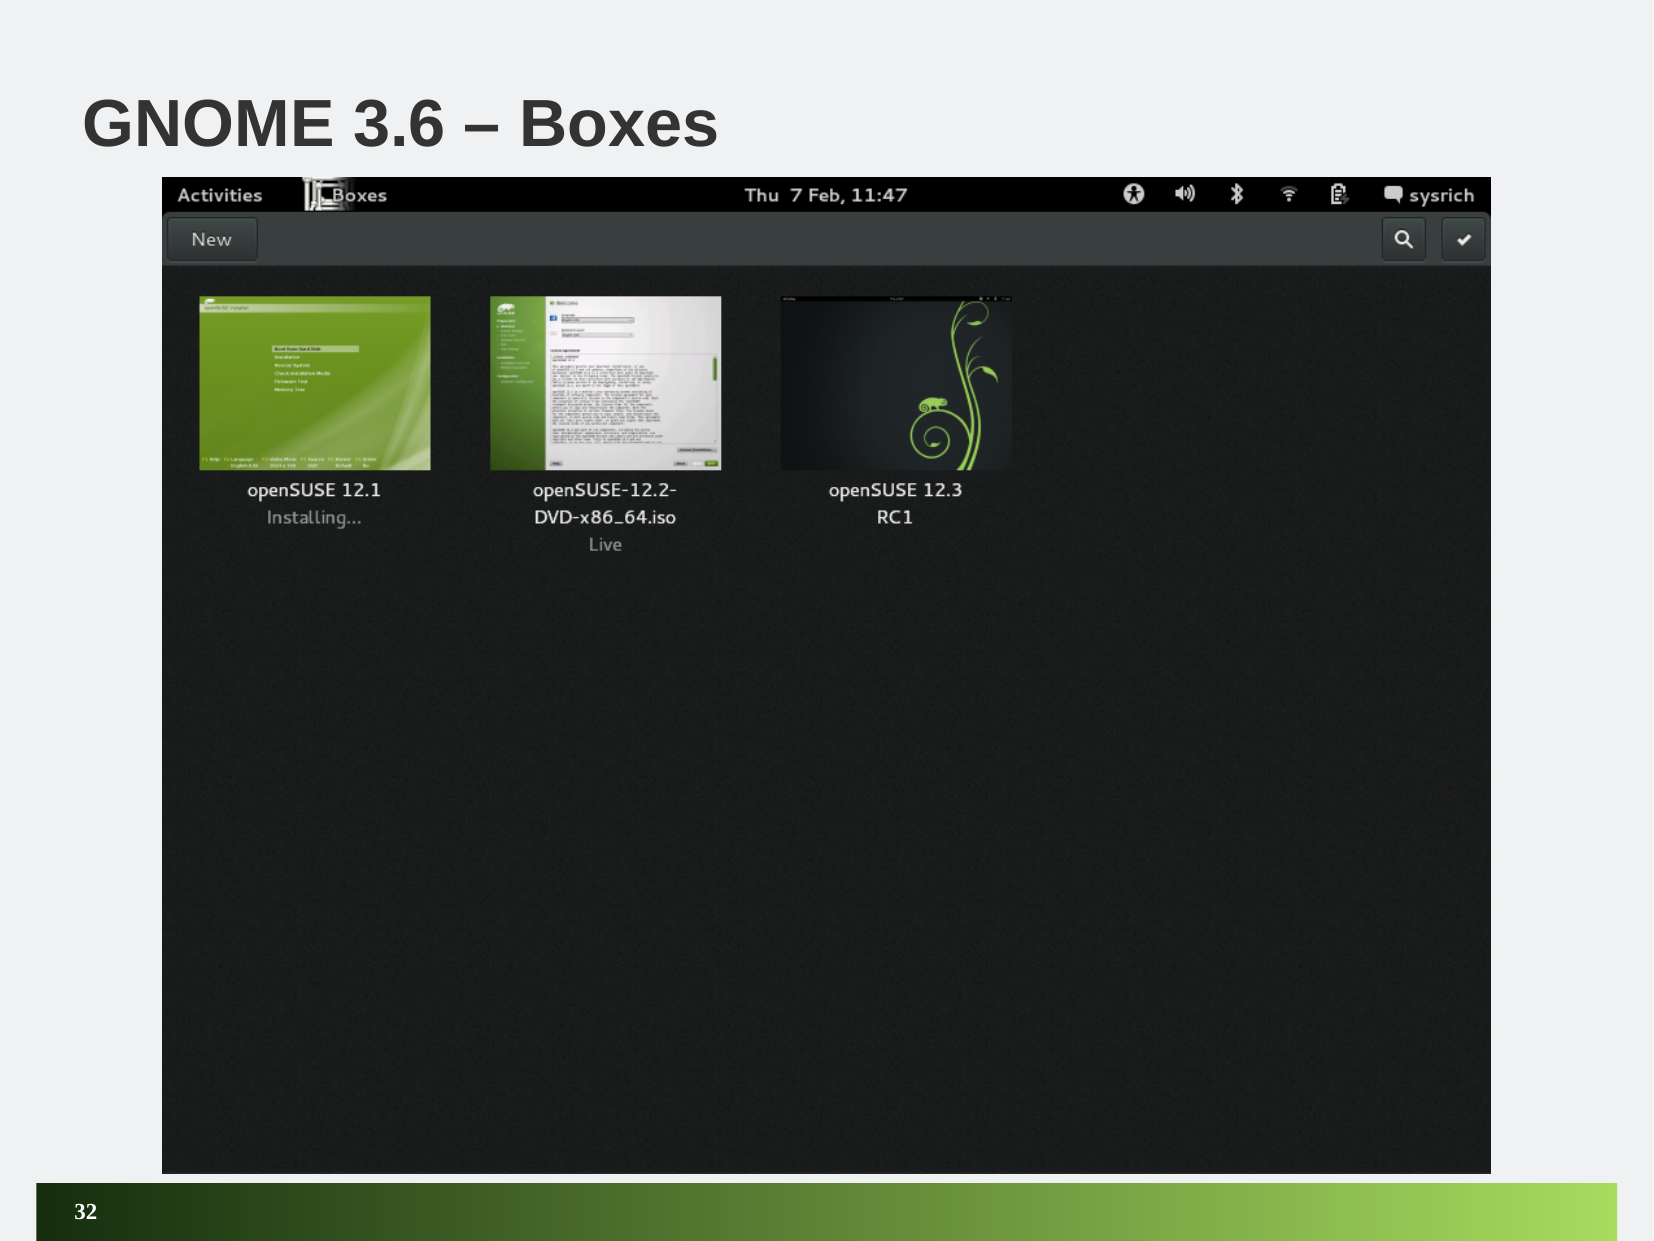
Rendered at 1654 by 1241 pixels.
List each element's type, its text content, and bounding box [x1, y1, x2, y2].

picture [0, 0, 1654, 1241]
title GNOME 3.6 – Boxes [82, 49, 1571, 198]
